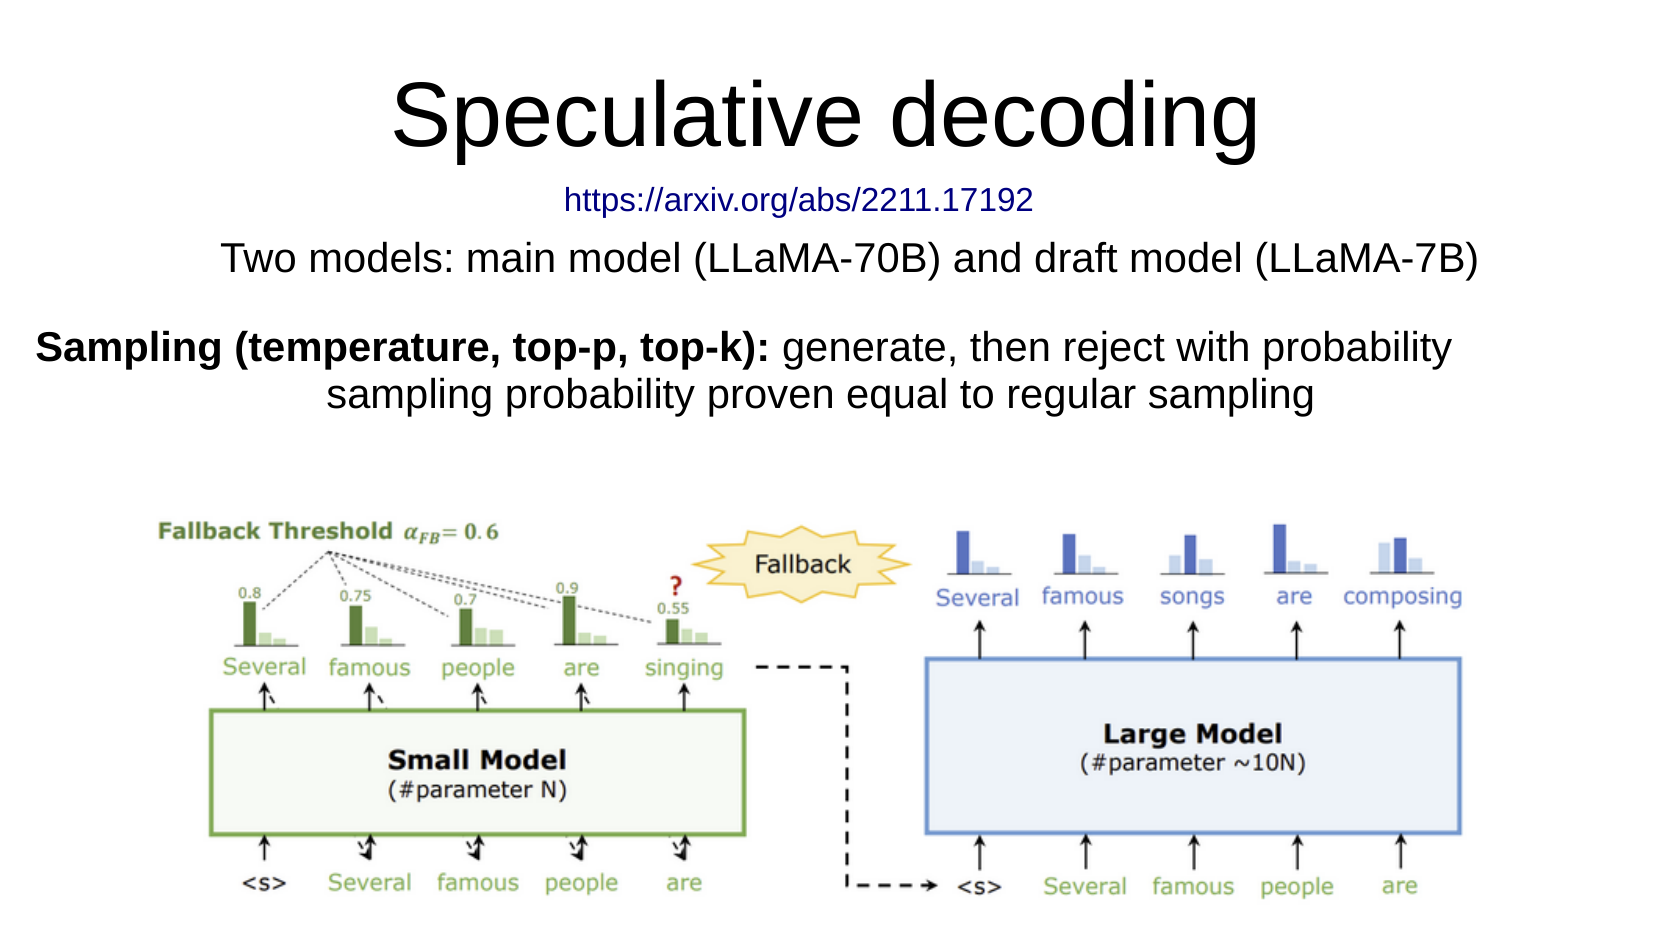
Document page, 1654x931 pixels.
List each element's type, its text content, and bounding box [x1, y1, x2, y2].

picture [156, 492, 1482, 915]
subtitle Two models: main model (LLaMA-70B) and draft model (LLaMA-7B) [64, 193, 1636, 322]
title Speculative decoding [82, 37, 1571, 193]
text_box https://arxiv.org/abs/2211.17192 [519, 174, 1079, 232]
text_box Sampling (temperature, top-p, top-k): generate, then reject with probability sampling probability proven equal to regular sampling [35, 323, 1607, 464]
